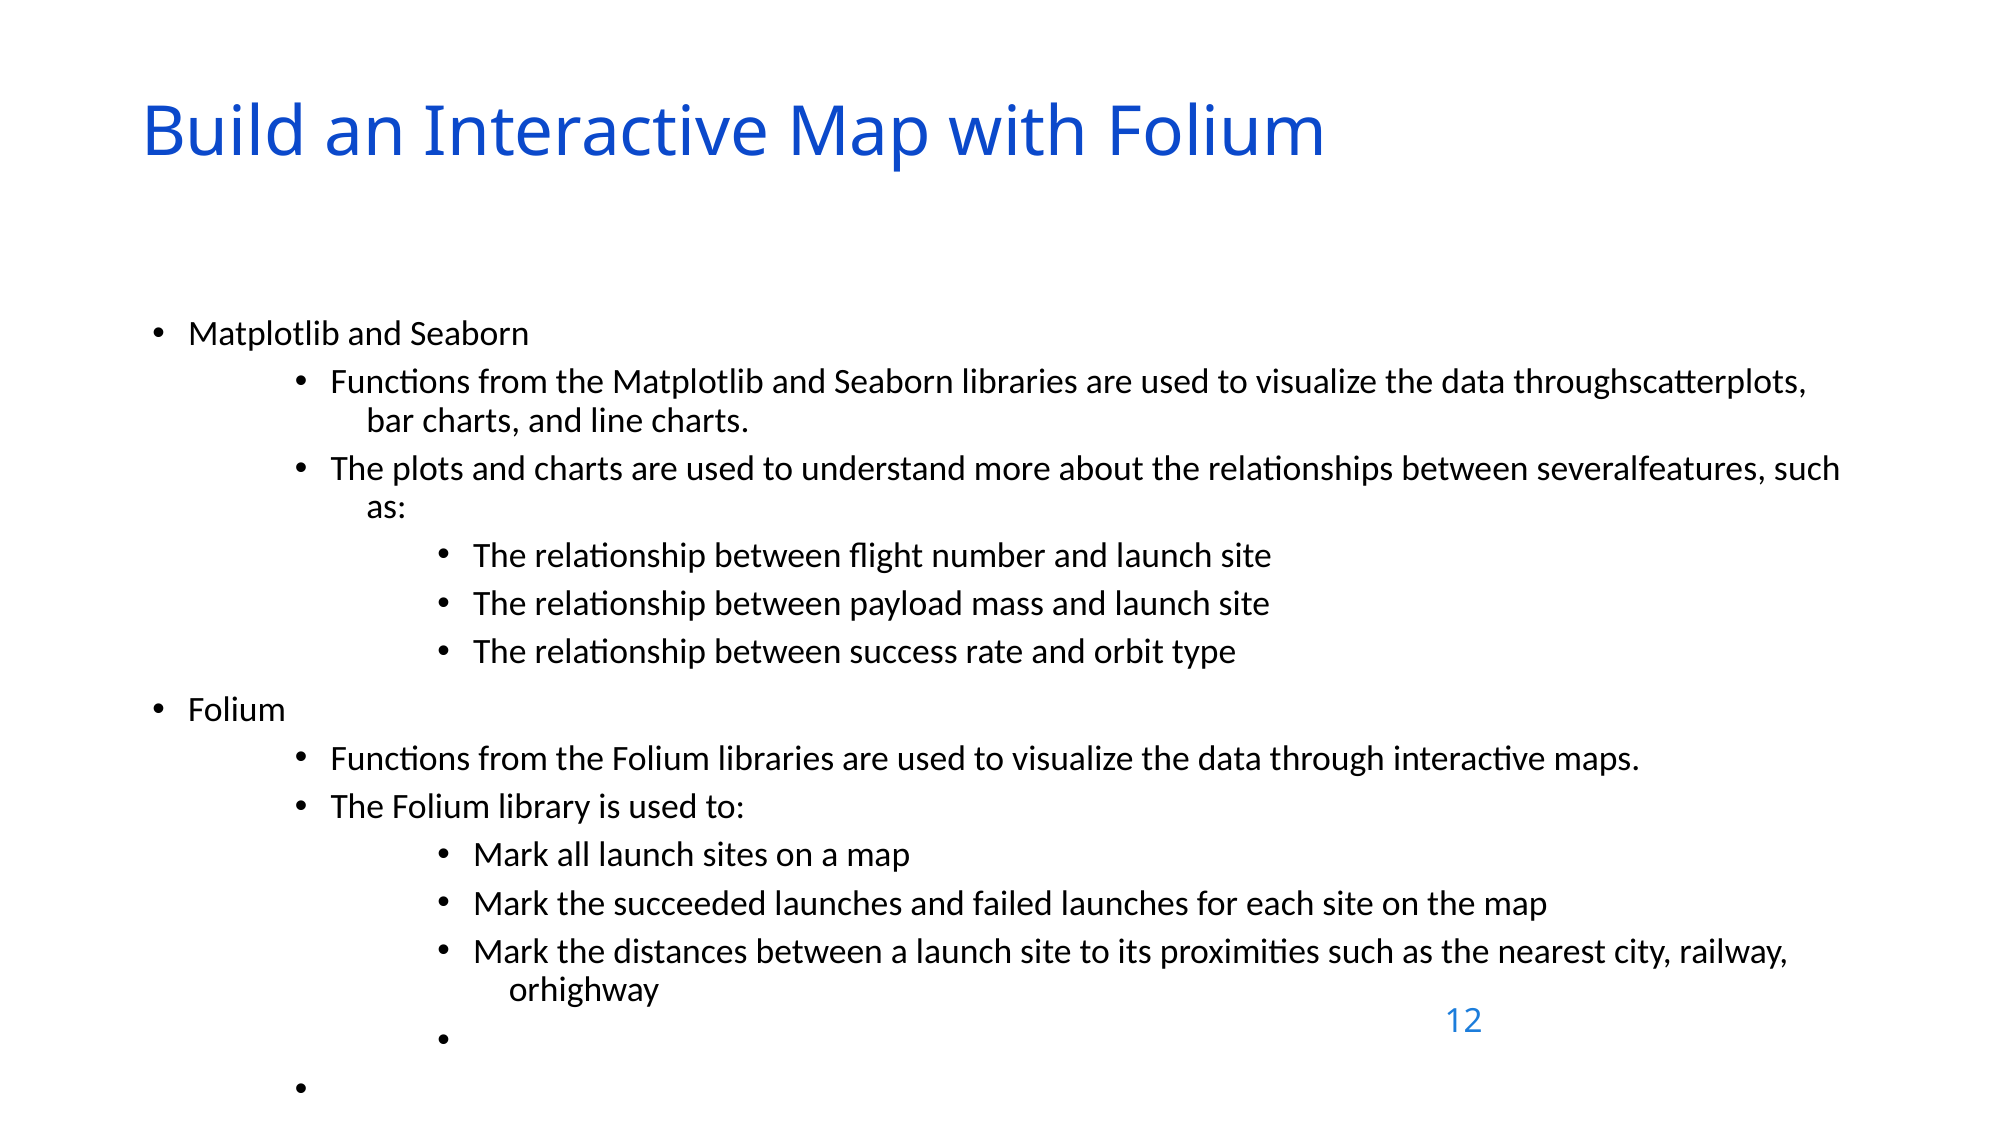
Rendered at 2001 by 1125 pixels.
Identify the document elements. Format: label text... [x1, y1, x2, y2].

text_box Build an Interactive Map with Folium [126, 88, 1852, 179]
list Matplotlib and Seaborn Functions from the Matplotlib and Seaborn libraries are used to visualize the data throughscatterplots, bar charts, and line charts. The plots and charts are used to understand more about the relationships between severalfeatures, such as: The relationship between flight number and launch site The relationship between payload mass and launch site The relationship between success rate and orbit type Folium Functions from the Folium libraries are used to visualize the data through interactive maps. The Folium library is used to: Mark all launch sites on a map Mark the succeeded launches and failed launches for each site on the map Mark the distances between a launch site to its proximities such as the nearest city, railway, orhighway [137, 307, 1863, 1022]
slide_number 13 [1429, 988, 1880, 1055]
